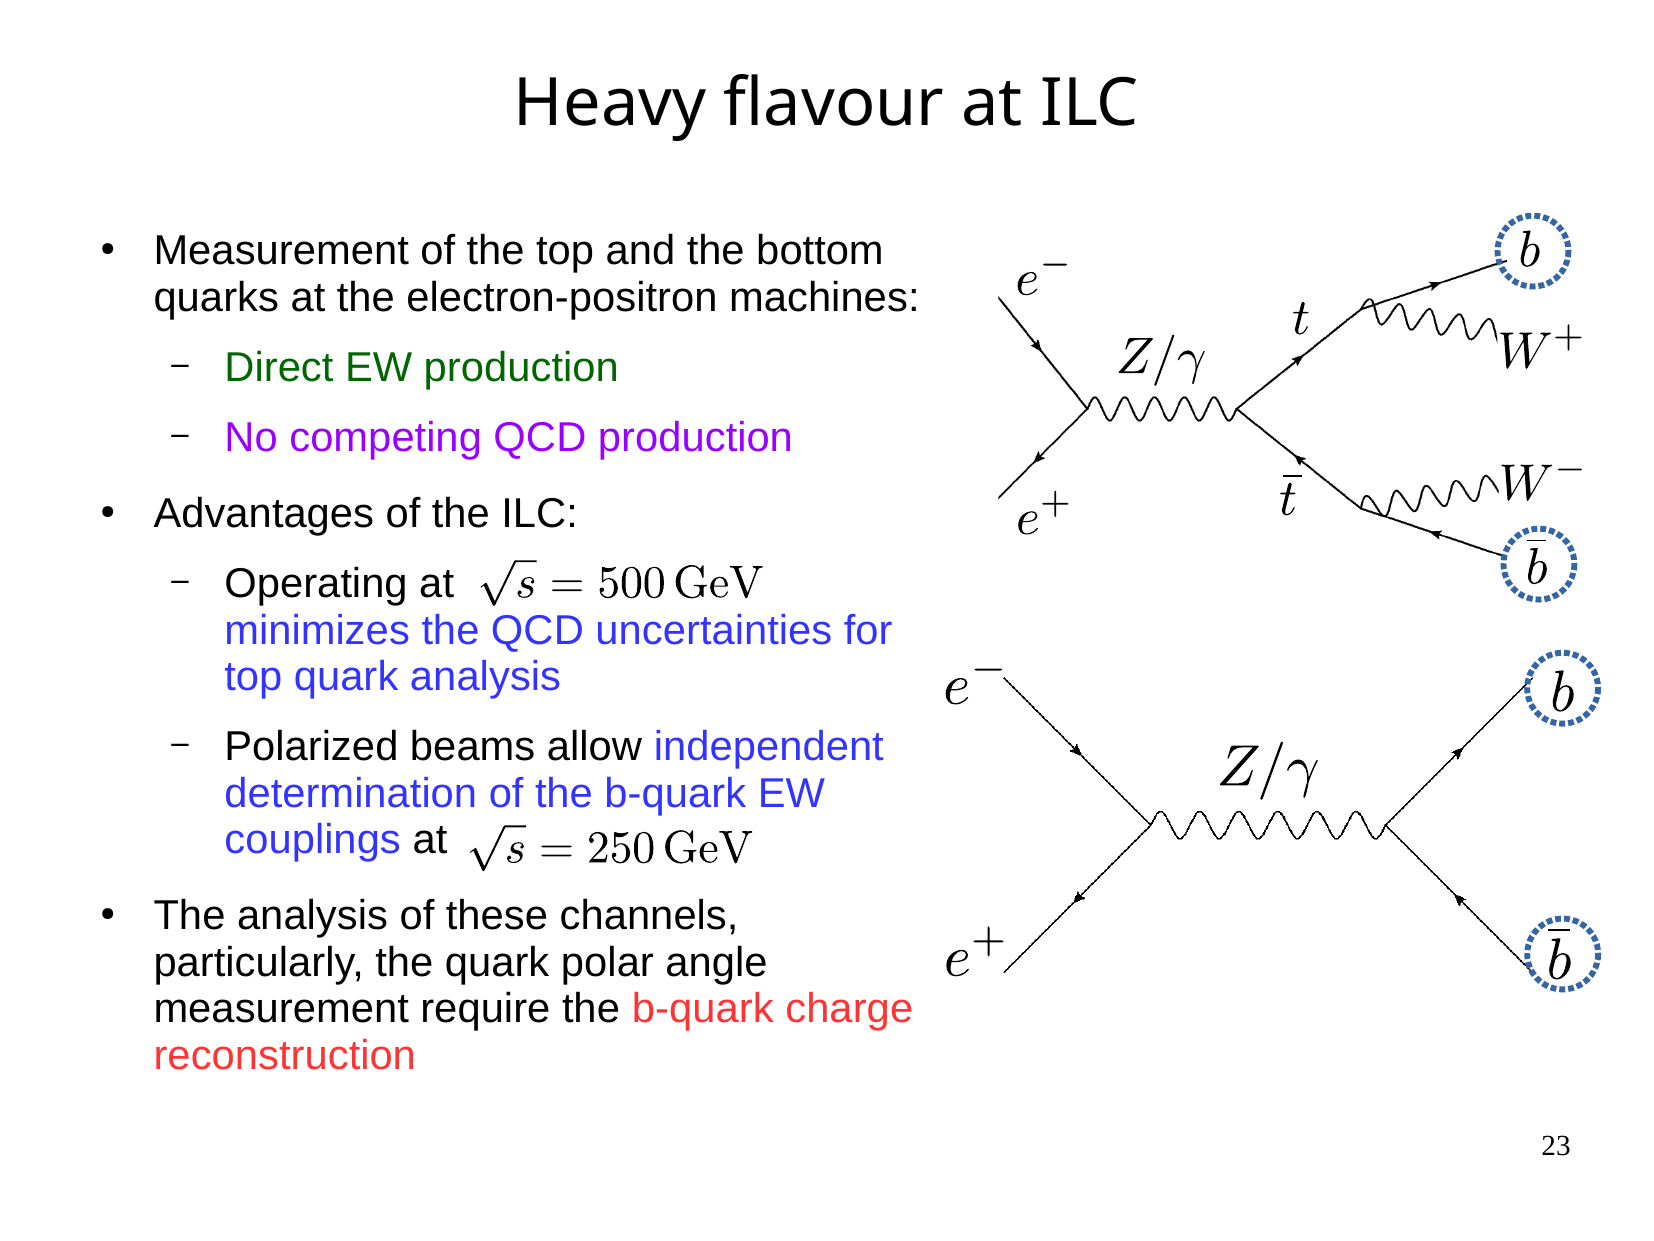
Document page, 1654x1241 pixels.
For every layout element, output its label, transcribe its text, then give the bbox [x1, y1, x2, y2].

text_box [1523, 540, 1550, 585]
picture [1002, 676, 1536, 976]
text_box [1549, 670, 1575, 712]
text_box [1291, 301, 1311, 335]
text_box [943, 926, 1002, 977]
text_box [1015, 251, 1072, 296]
title Heavy flavour at ILC [82, 49, 1571, 151]
text_box [1278, 475, 1305, 516]
list Measurement of the top and the bottom quarks at the electron-positron machines: Direct EW production No competing QCD production Advantages of the ILC: Operating at minimizes the QCD uncertainties for top quark analysis Polarized beams allow independent determination of the b-quark EW couplings at The analysis of these channels, particularly, the quark polar angle measurement require the b-quark charge reconstruction [82, 227, 934, 1218]
text_box [1518, 230, 1541, 267]
text_box [1497, 324, 1584, 369]
text_box [1498, 456, 1586, 501]
text_box [477, 560, 764, 606]
text_box [466, 825, 754, 872]
text_box [1544, 929, 1574, 980]
text_box [1015, 490, 1072, 535]
picture [998, 234, 1507, 574]
text_box [1115, 334, 1207, 386]
text_box [943, 654, 1007, 705]
